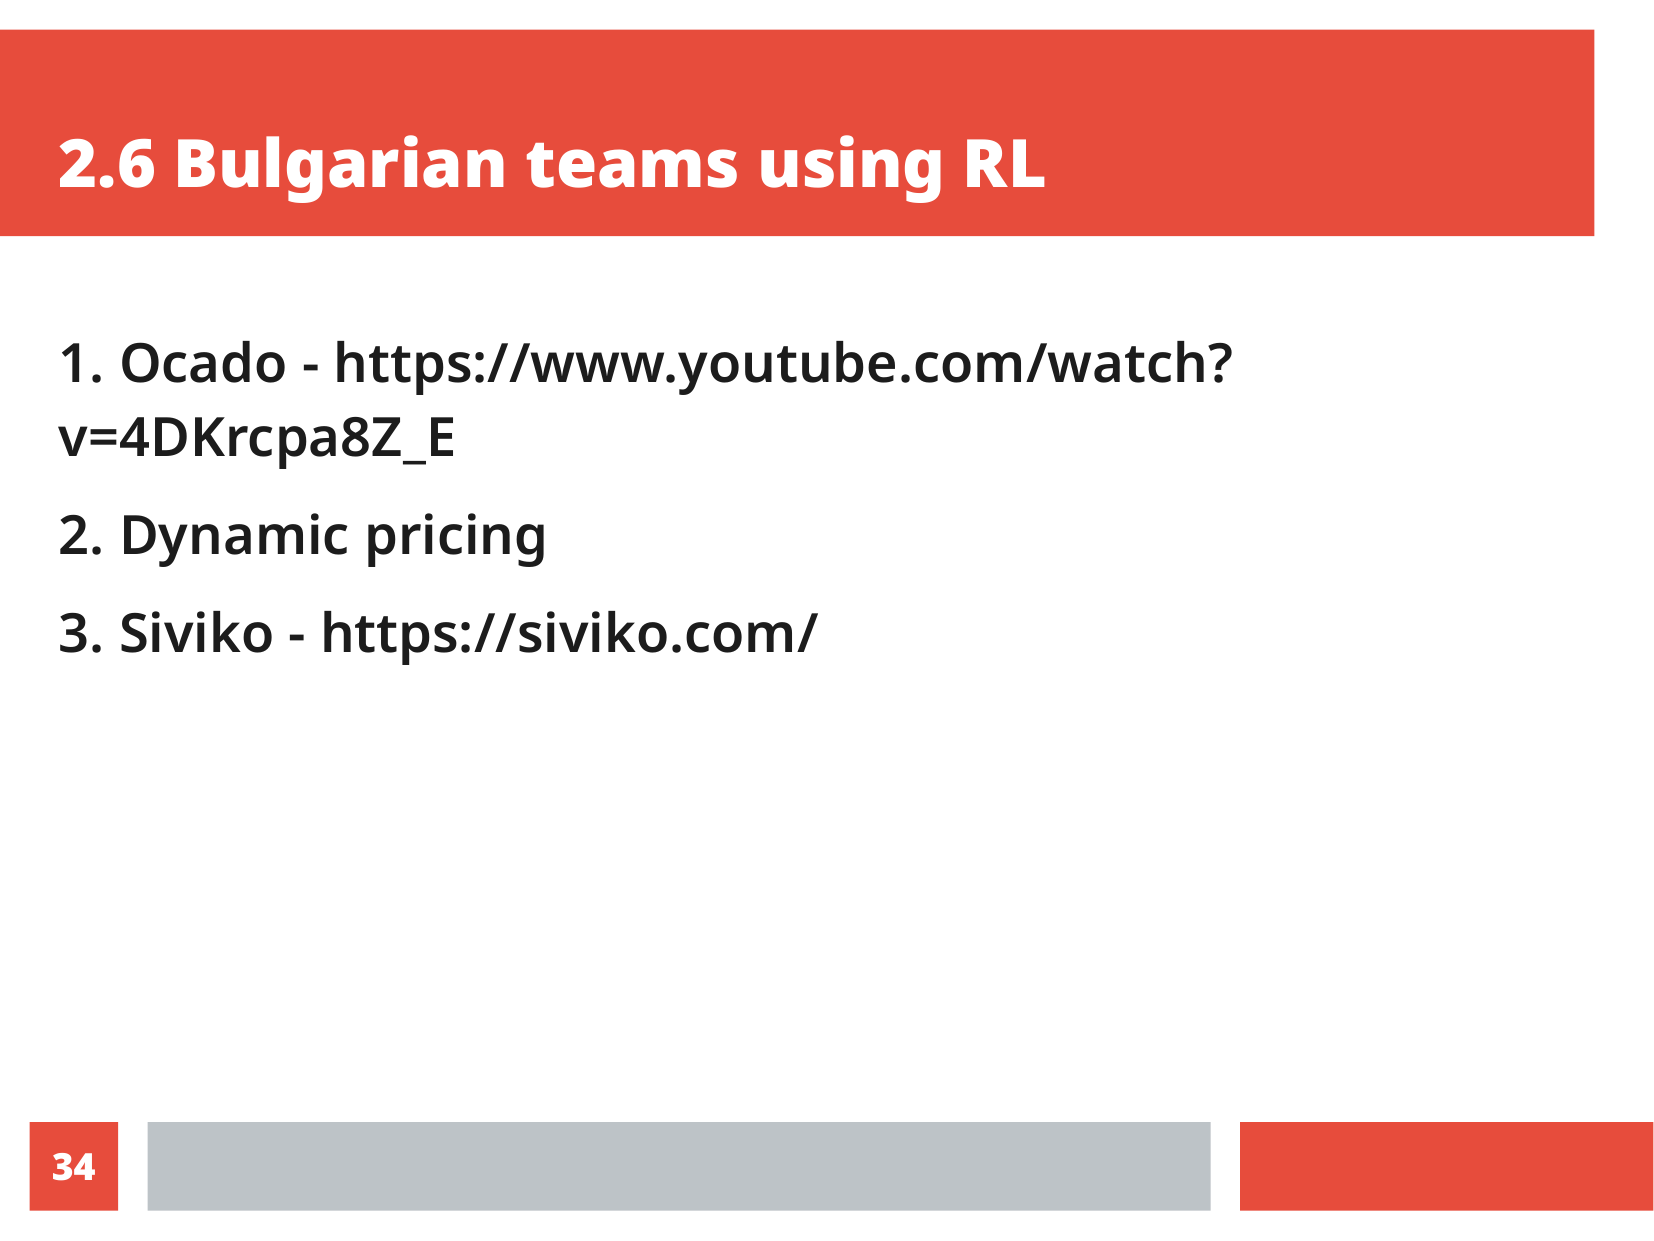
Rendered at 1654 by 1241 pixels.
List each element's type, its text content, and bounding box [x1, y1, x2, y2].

title 2.6 Bulgarian teams using RL [59, 59, 1595, 207]
list 1. Ocado - https://www.youtube.com/watch?v=4DKrcpa8Z_E 2. Dynamic pricing 3. Siviko - https://siviko.com/ [59, 324, 1565, 1093]
